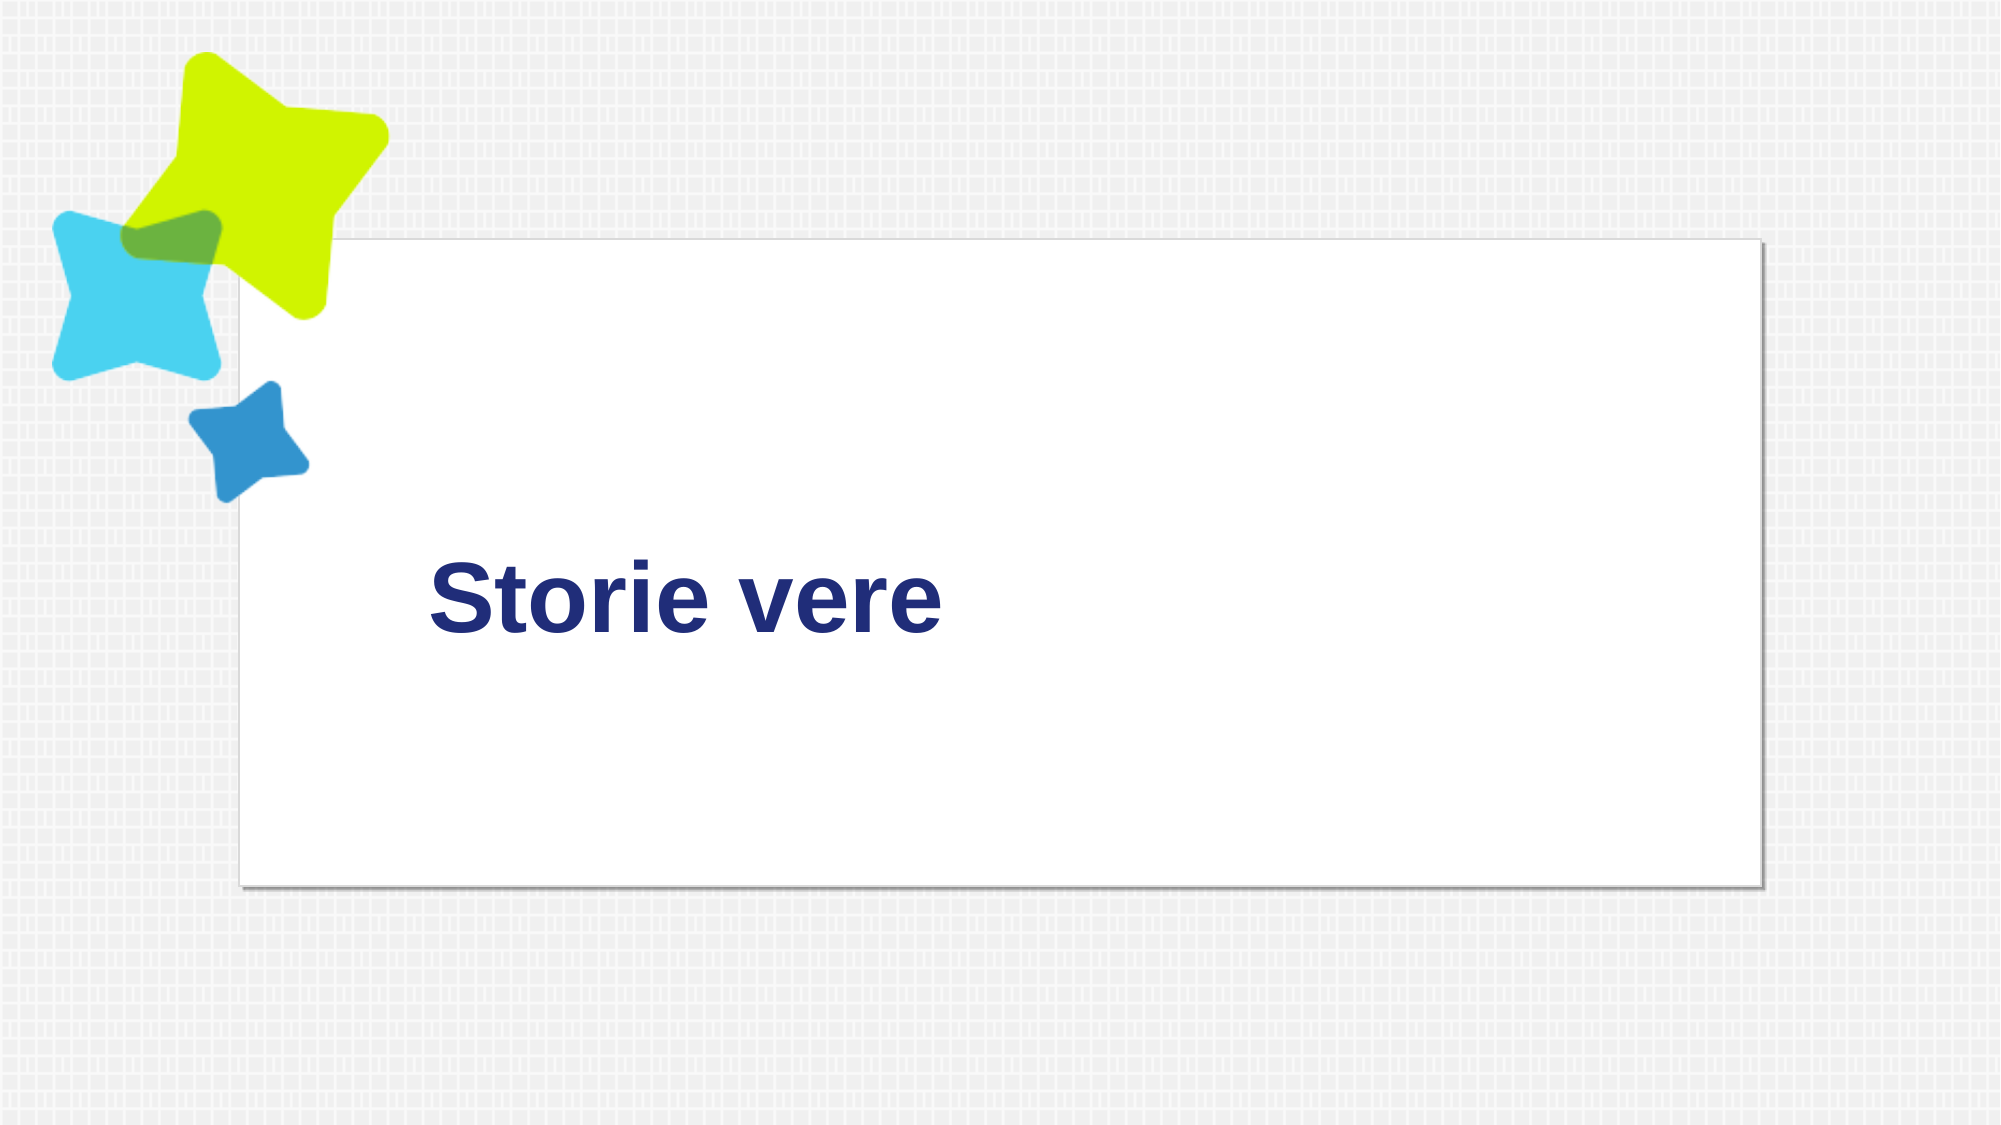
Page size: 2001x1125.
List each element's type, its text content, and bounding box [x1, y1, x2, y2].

text_box Storie vere [413, 525, 1961, 668]
picture [0, 0, 2001, 1125]
